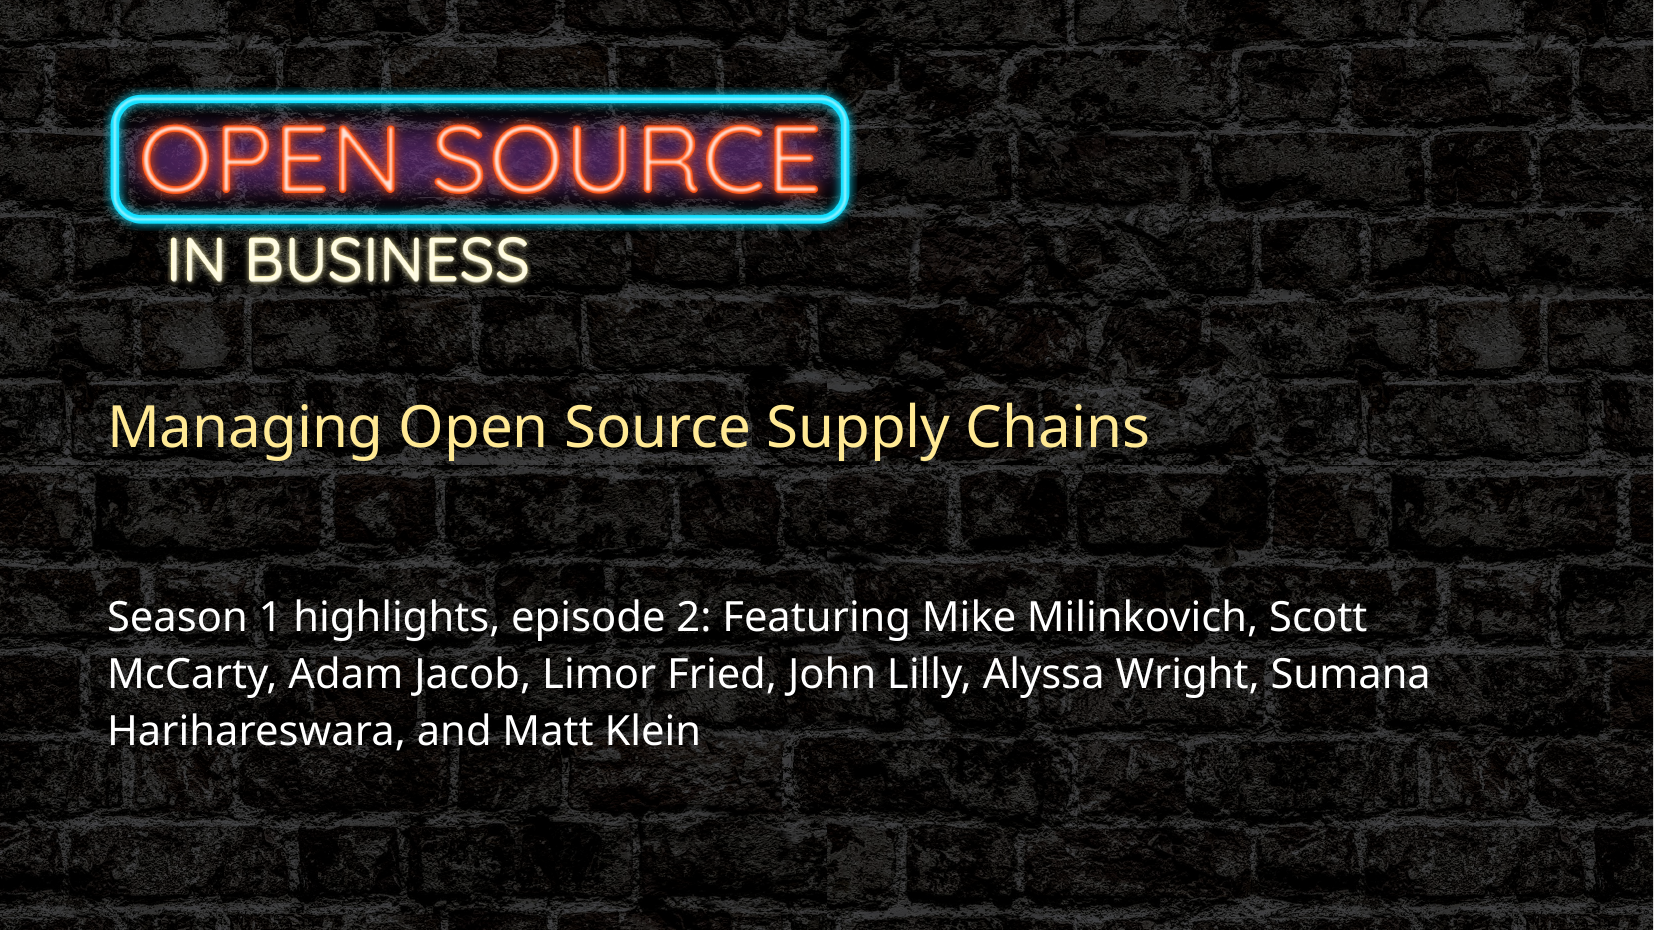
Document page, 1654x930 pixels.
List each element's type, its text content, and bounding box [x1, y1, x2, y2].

picture [0, 0, 1654, 930]
title Managing Open Source Supply Chains [107, 385, 1546, 545]
subtitle Season 1 highlights, episode 2: Featuring Mike Milinkovich, Scott McCarty, Adam Jacob, Limor Fried, John Lilly, Alyssa Wright, Sumana Harihareswara, and Matt Klein [107, 587, 1477, 892]
